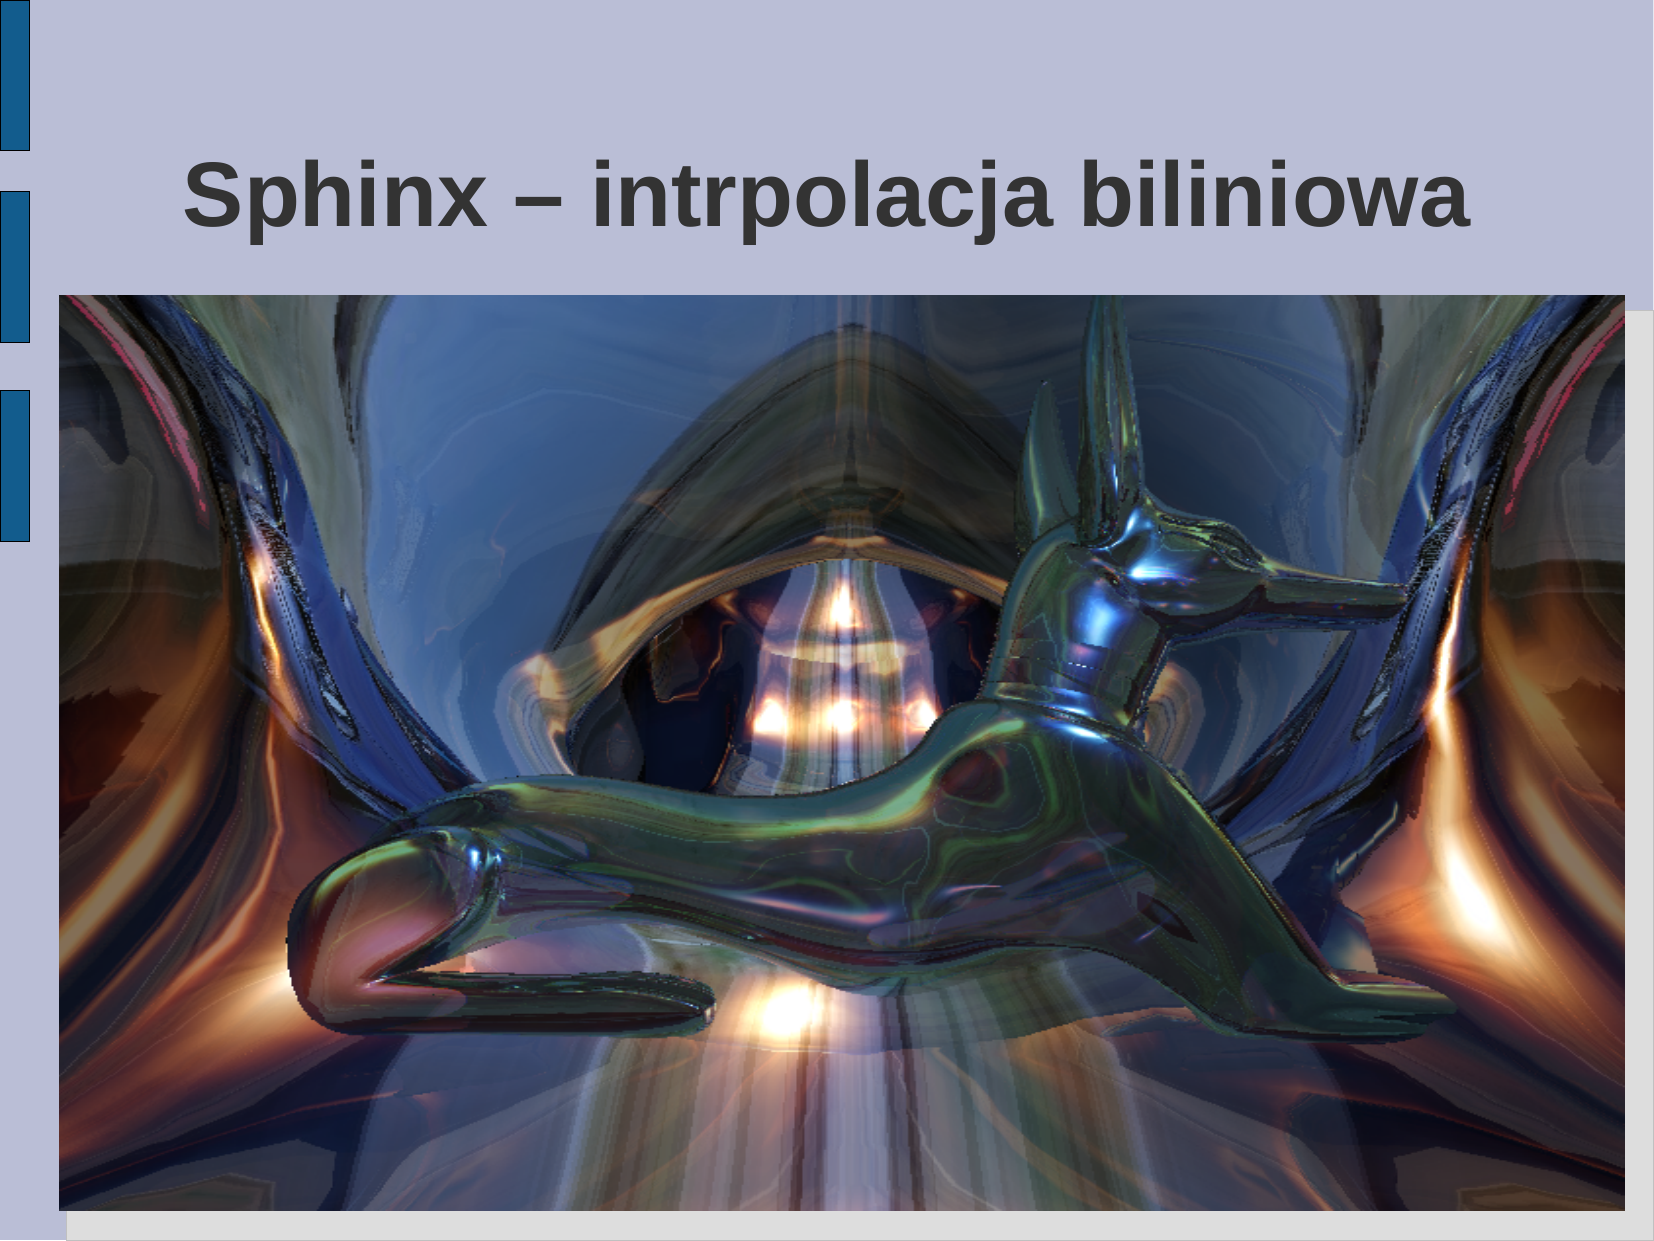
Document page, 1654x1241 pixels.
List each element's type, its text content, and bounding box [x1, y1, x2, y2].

picture [59, 295, 1625, 1211]
title Sphinx – intrpolacja biliniowa [121, 91, 1534, 295]
